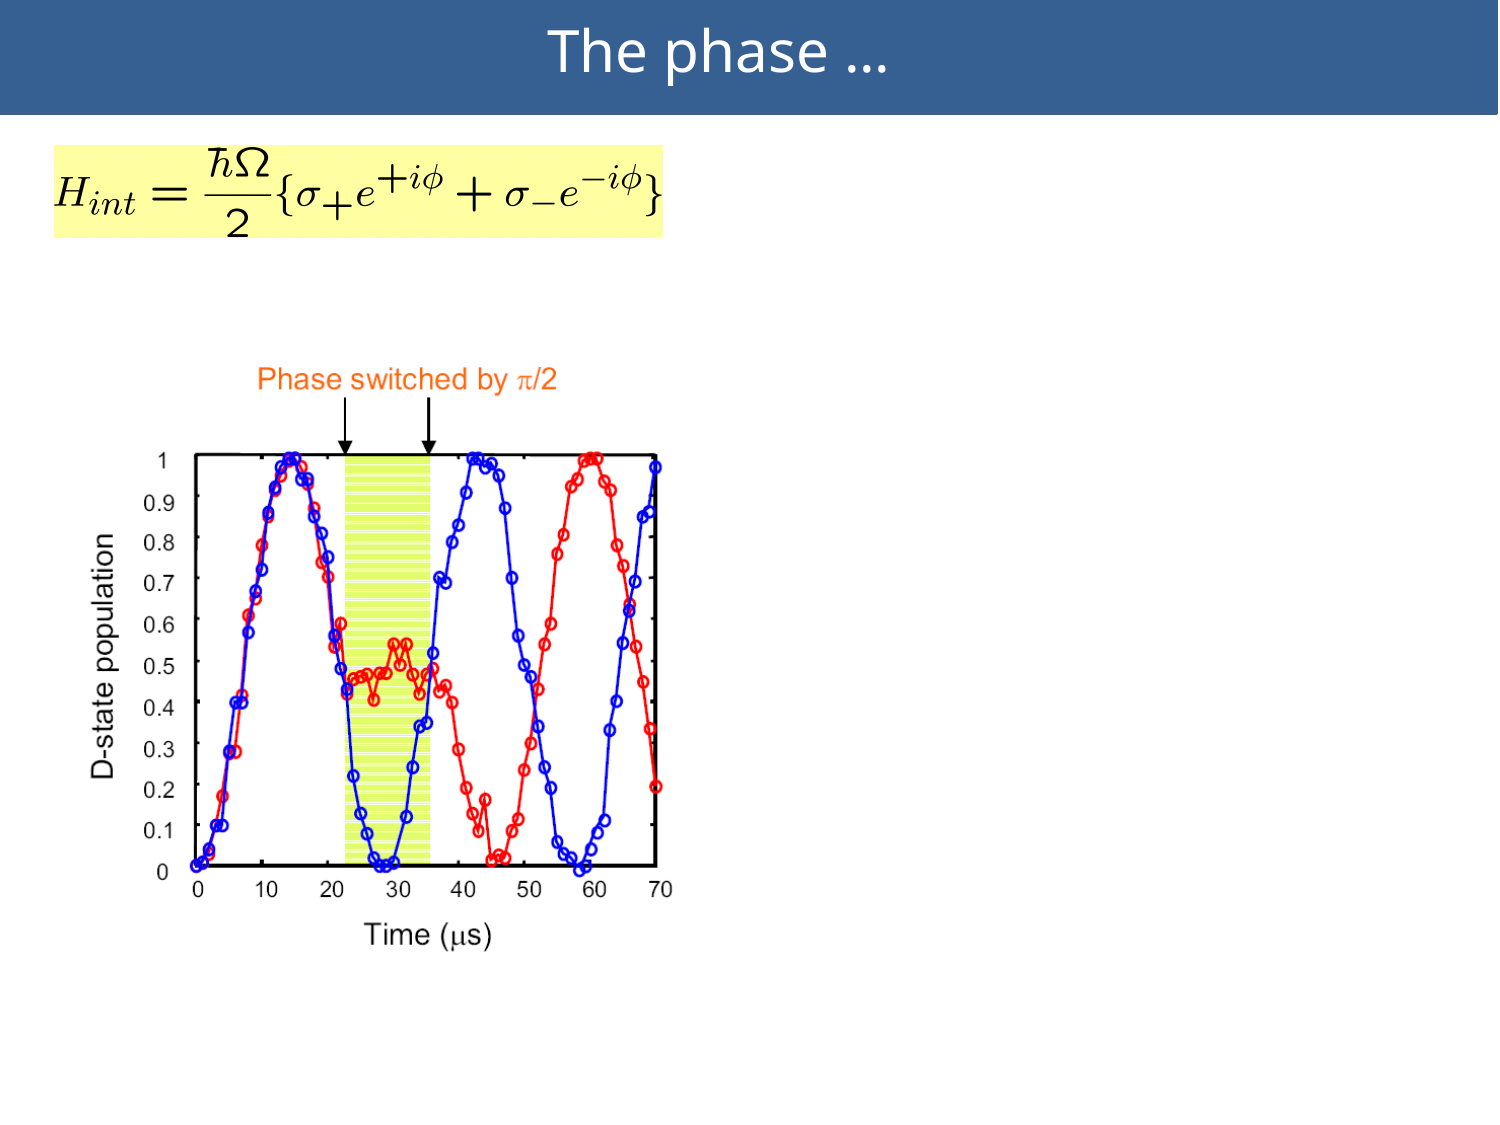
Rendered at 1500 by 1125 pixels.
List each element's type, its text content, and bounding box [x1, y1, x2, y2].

picture [62, 364, 701, 965]
picture [54, 145, 663, 238]
list The phase ... [156, 12, 1282, 110]
